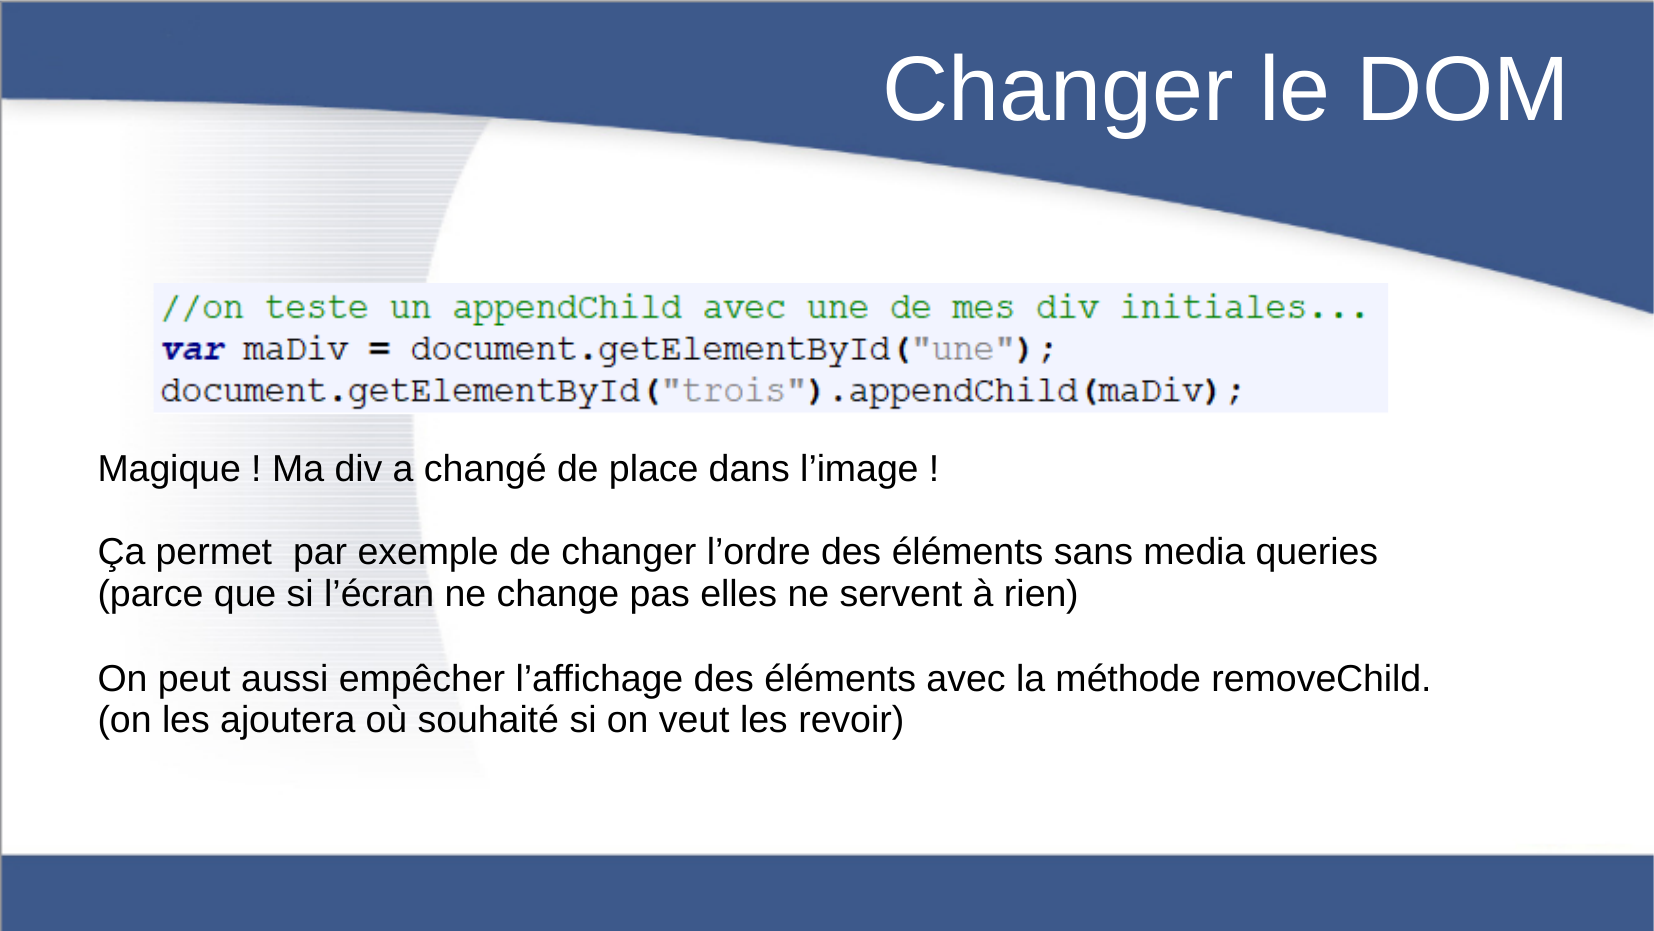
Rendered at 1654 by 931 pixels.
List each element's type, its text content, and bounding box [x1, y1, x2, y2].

text_box Magique ! Ma div a changé de place dans l’image ! Ça permet par exemple de changer l’ordre des éléments sans media queries (parce que si l’écran ne change pas elles ne servent à rien) On peut aussi empêcher l’affichage des éléments avec la méthode removeChild. (on les ajoutera où souhaité si on veut les revoir) [82, 271, 1548, 749]
picture [0, 0, 1654, 931]
title Changer le DOM [82, 37, 1571, 193]
